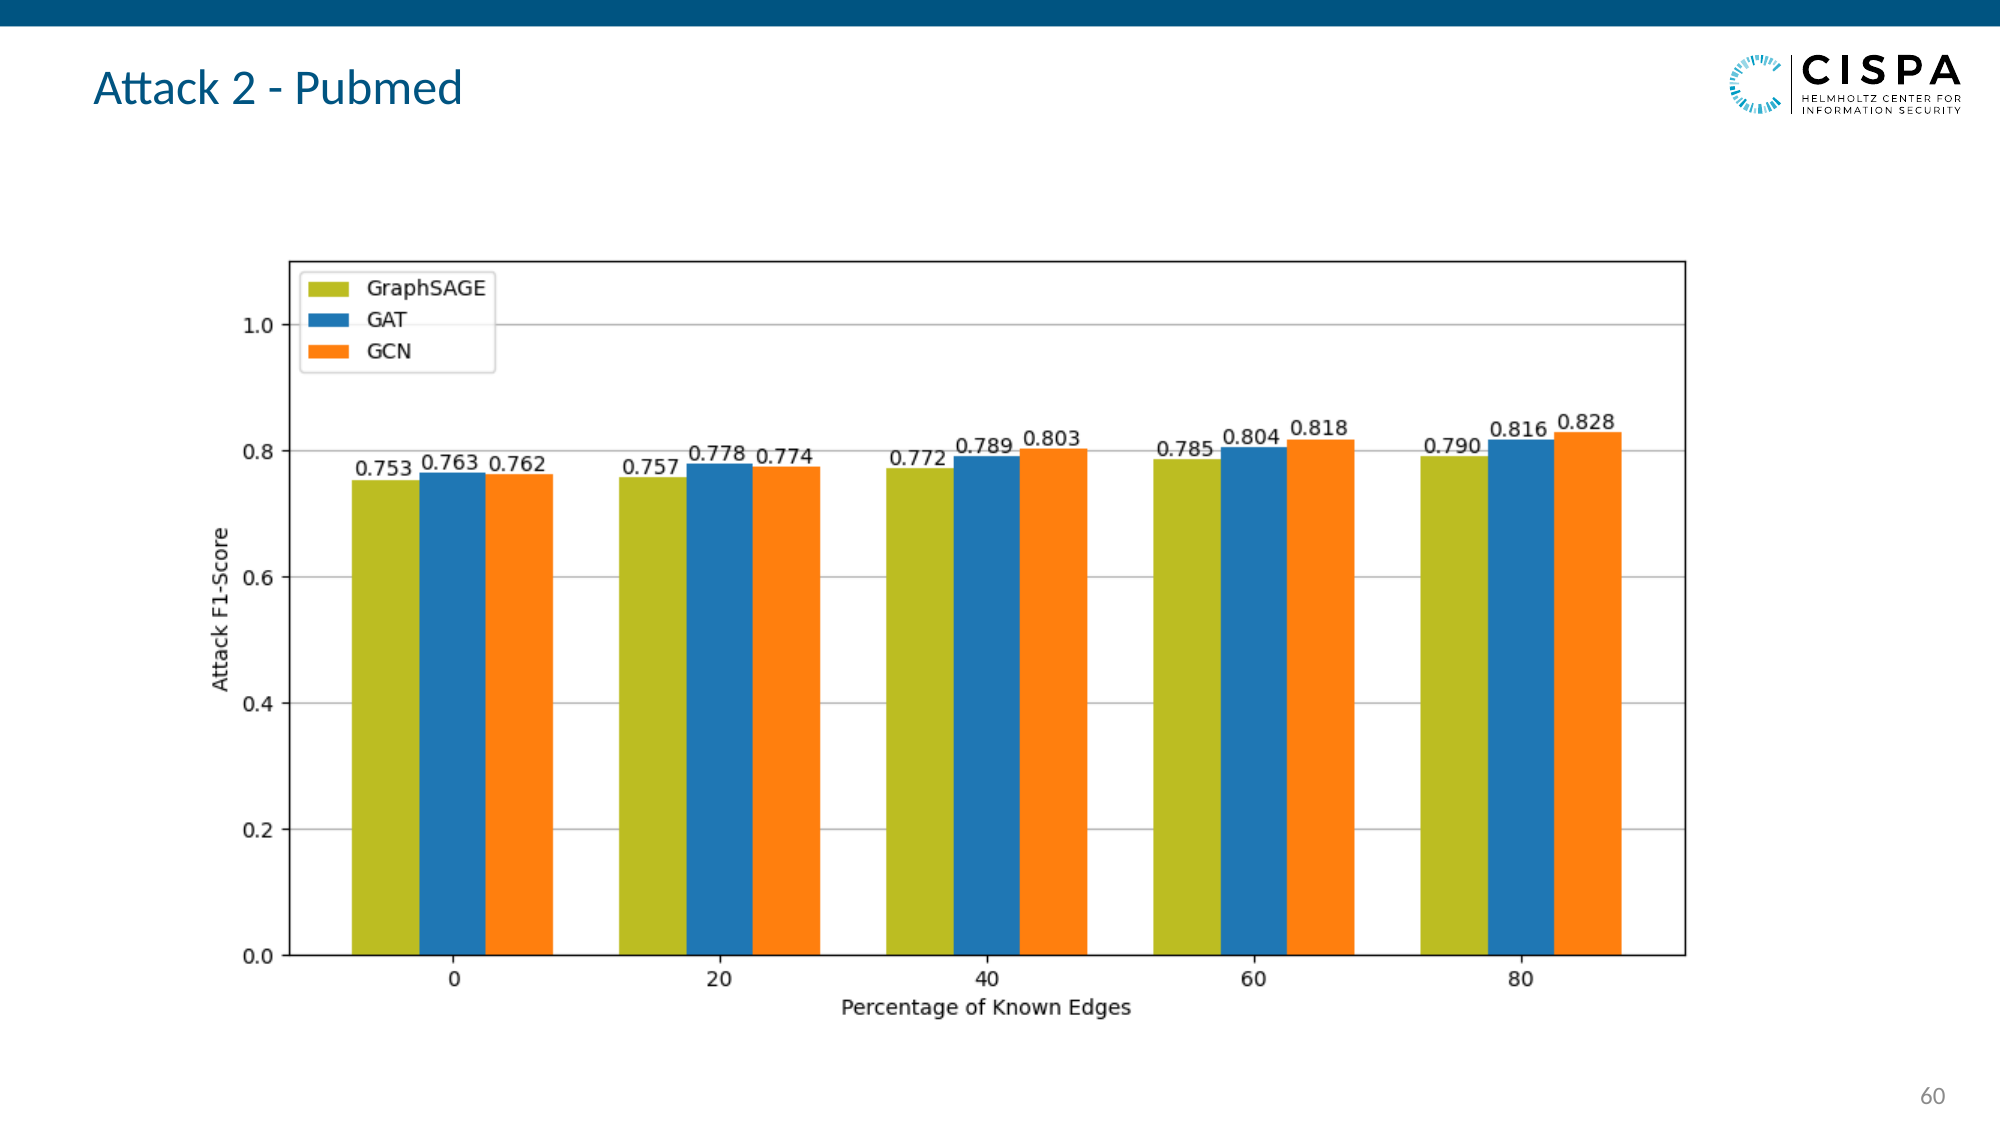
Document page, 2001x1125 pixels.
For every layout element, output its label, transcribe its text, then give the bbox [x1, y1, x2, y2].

slide_number <number> [1870, 1065, 1961, 1125]
picture [64, 153, 1865, 1054]
title Attack 2 - Pubmed [78, 38, 1699, 131]
